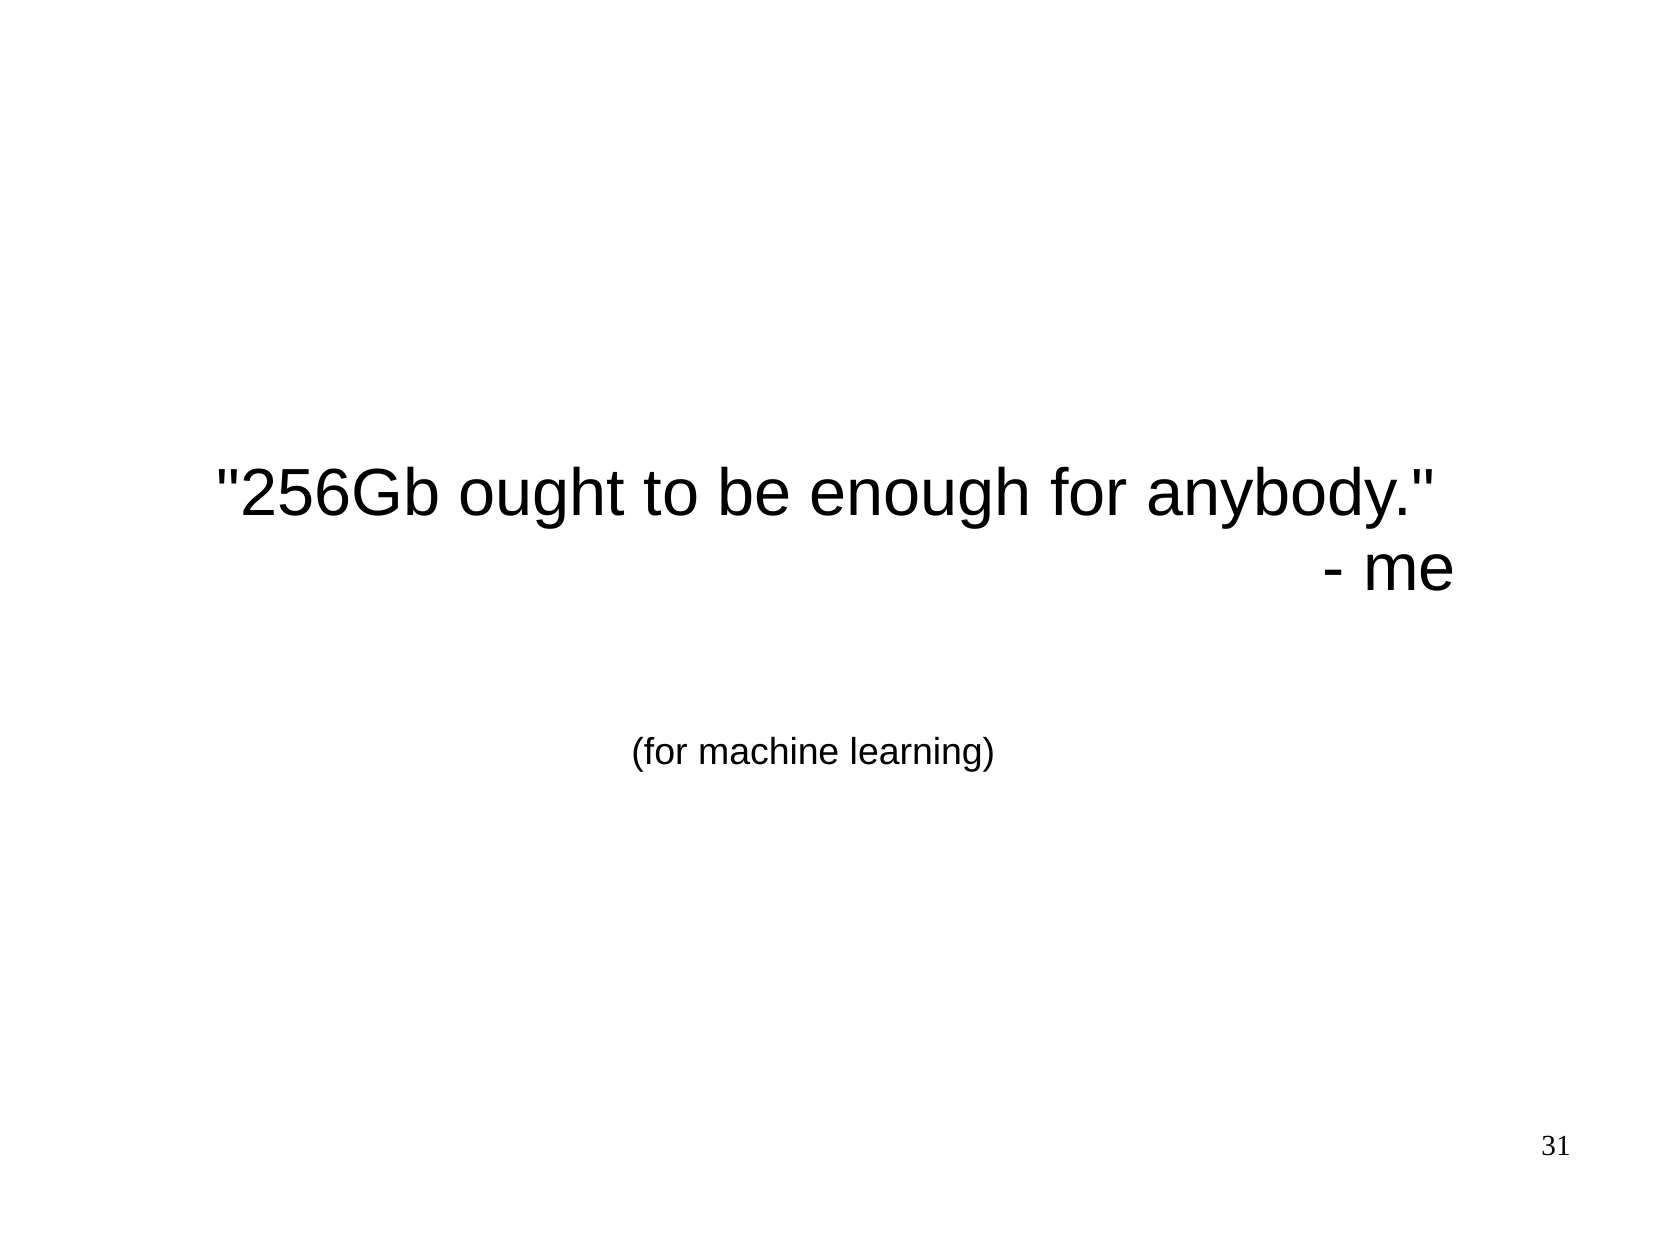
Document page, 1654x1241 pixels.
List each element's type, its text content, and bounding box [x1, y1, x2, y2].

text_box (for machine learning) [616, 723, 1037, 781]
subtitle "256Gb ought to be enough for anybody." - me [82, 49, 1571, 1010]
